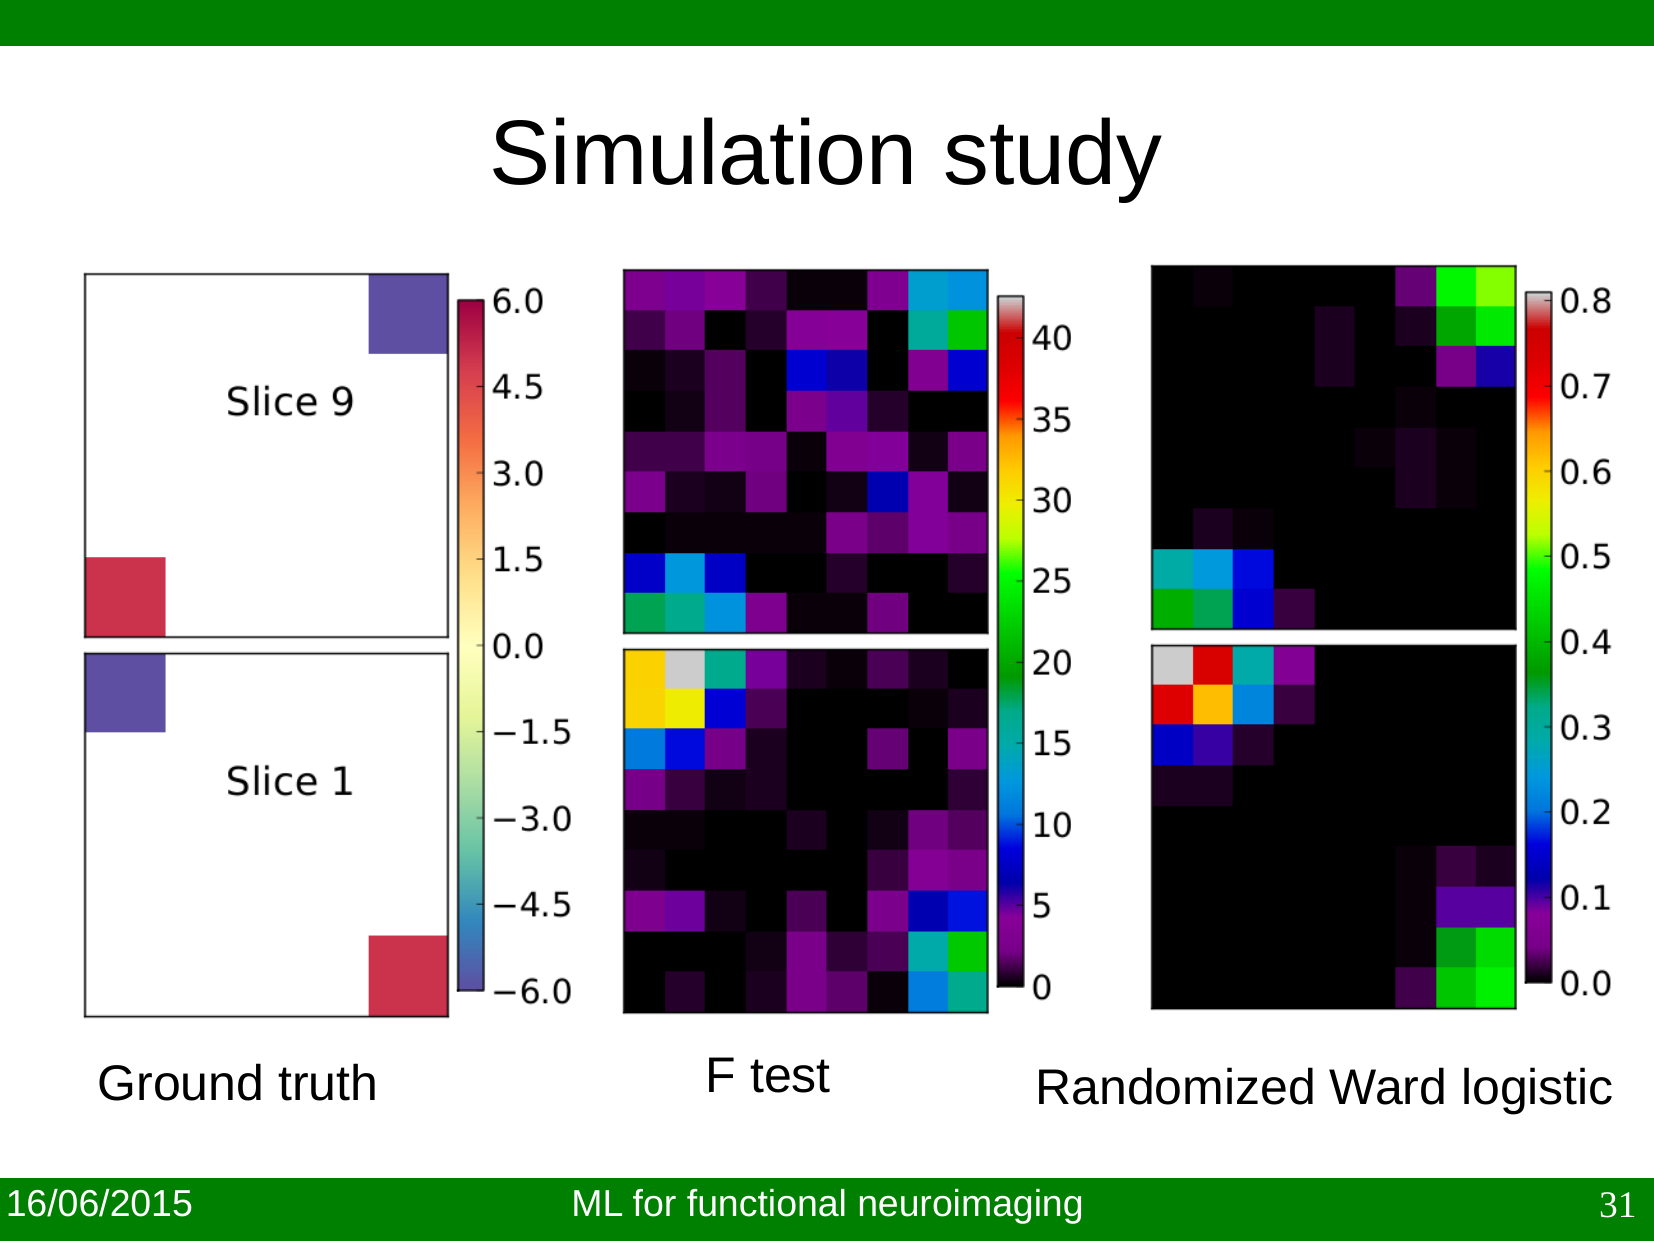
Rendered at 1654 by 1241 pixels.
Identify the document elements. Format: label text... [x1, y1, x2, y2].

picture [1142, 254, 1654, 1021]
picture [614, 258, 1126, 1025]
text_box F test [690, 1039, 846, 1111]
picture [75, 262, 586, 1029]
text_box Ground truth [82, 1047, 394, 1119]
title Simulation study [82, 49, 1571, 257]
text_box Randomized Ward logistic [1020, 1051, 1629, 1123]
